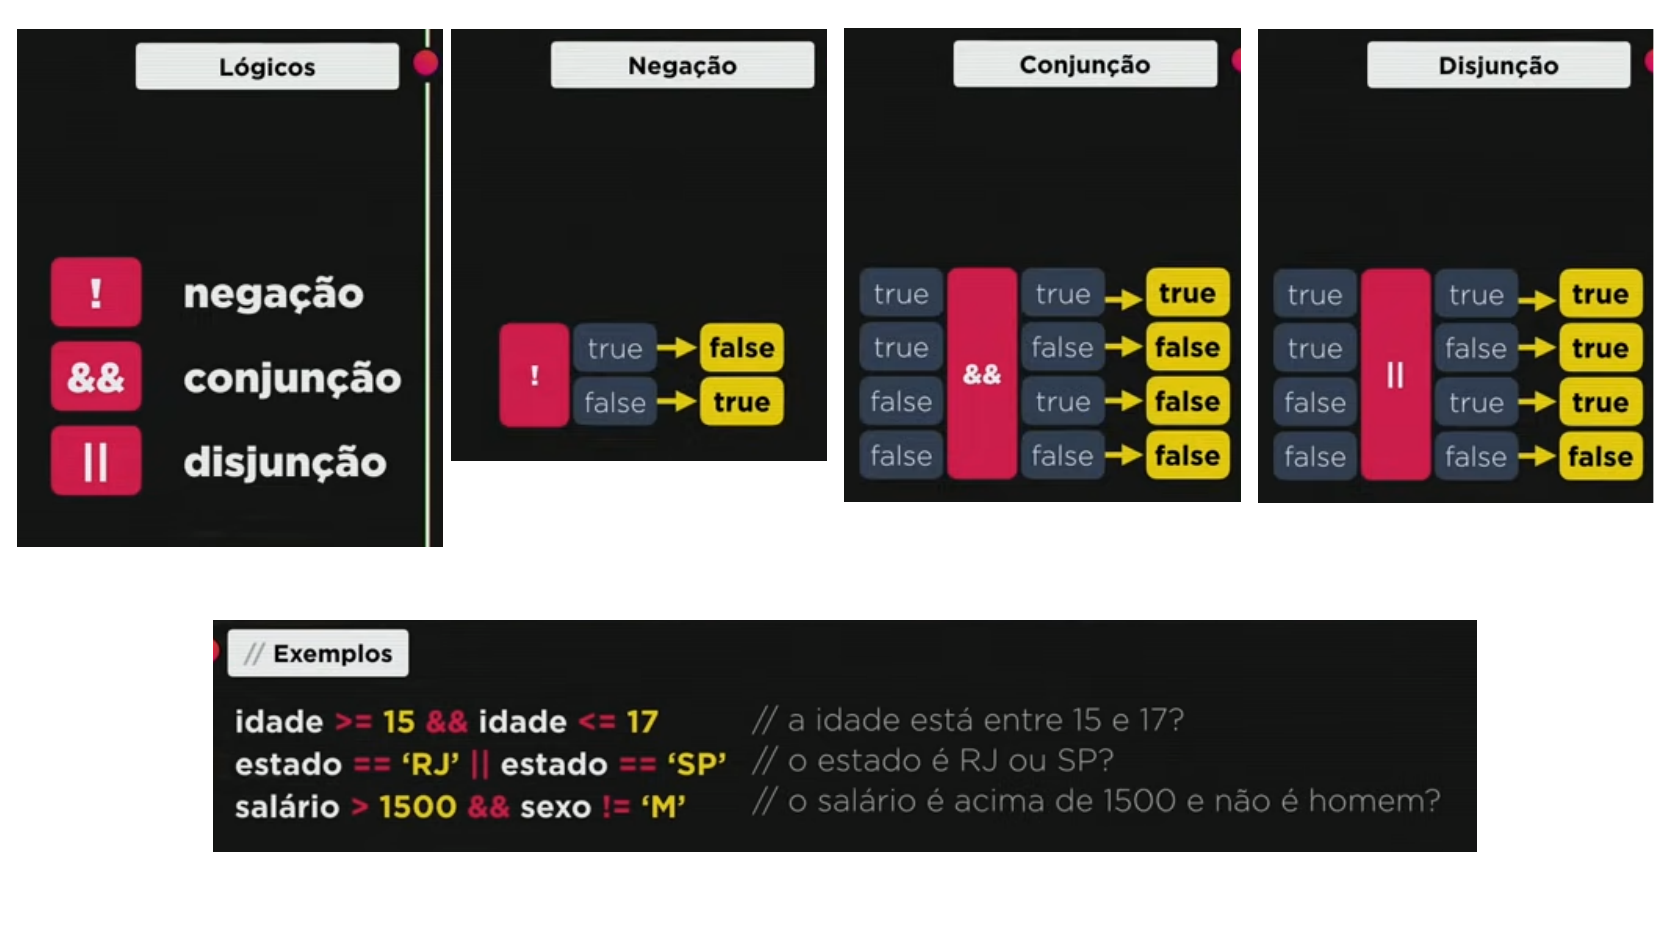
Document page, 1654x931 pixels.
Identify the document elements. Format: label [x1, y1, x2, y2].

picture [844, 28, 1241, 502]
picture [1258, 29, 1654, 503]
picture [17, 29, 443, 547]
picture [451, 29, 827, 461]
picture [213, 620, 1477, 852]
